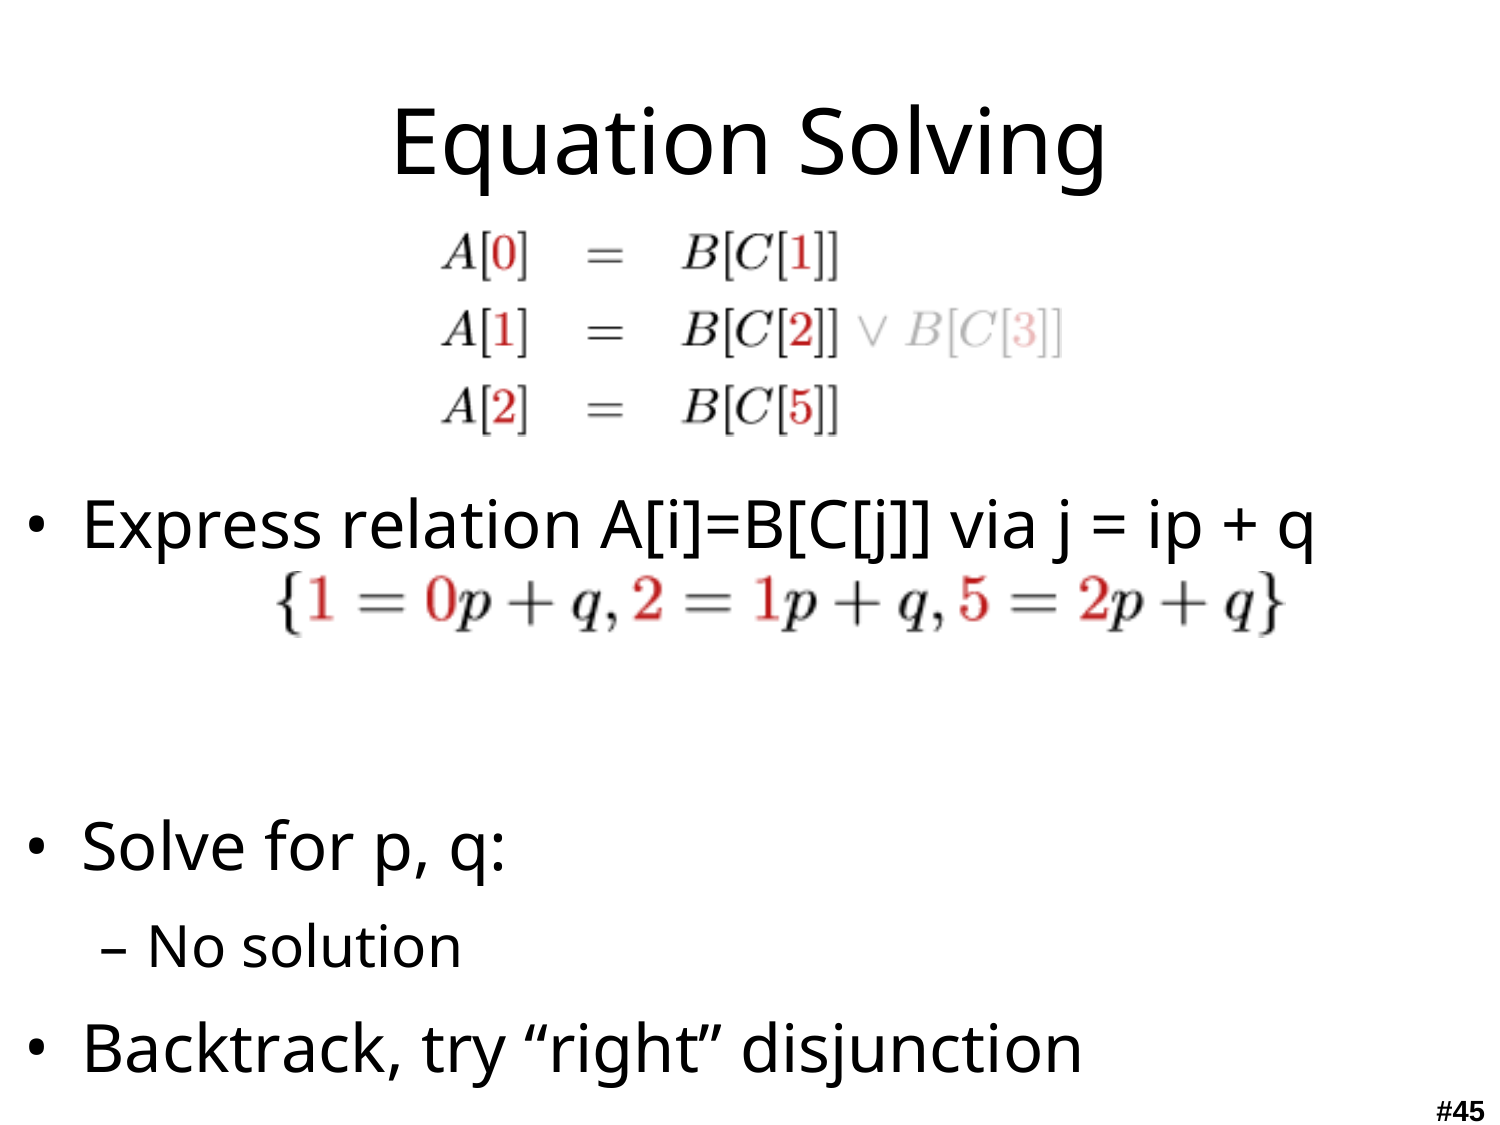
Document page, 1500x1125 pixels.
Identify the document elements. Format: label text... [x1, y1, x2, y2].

title Equation Solving [24, 45, 1476, 233]
picture [276, 571, 1286, 639]
list Express relation A[i]=B[C[j]] via j = ip + q Solve for p, q: No solution Backtrack, try “right” disjunction [24, 262, 1476, 1101]
text_box [850, 294, 1076, 370]
picture [440, 230, 1062, 437]
